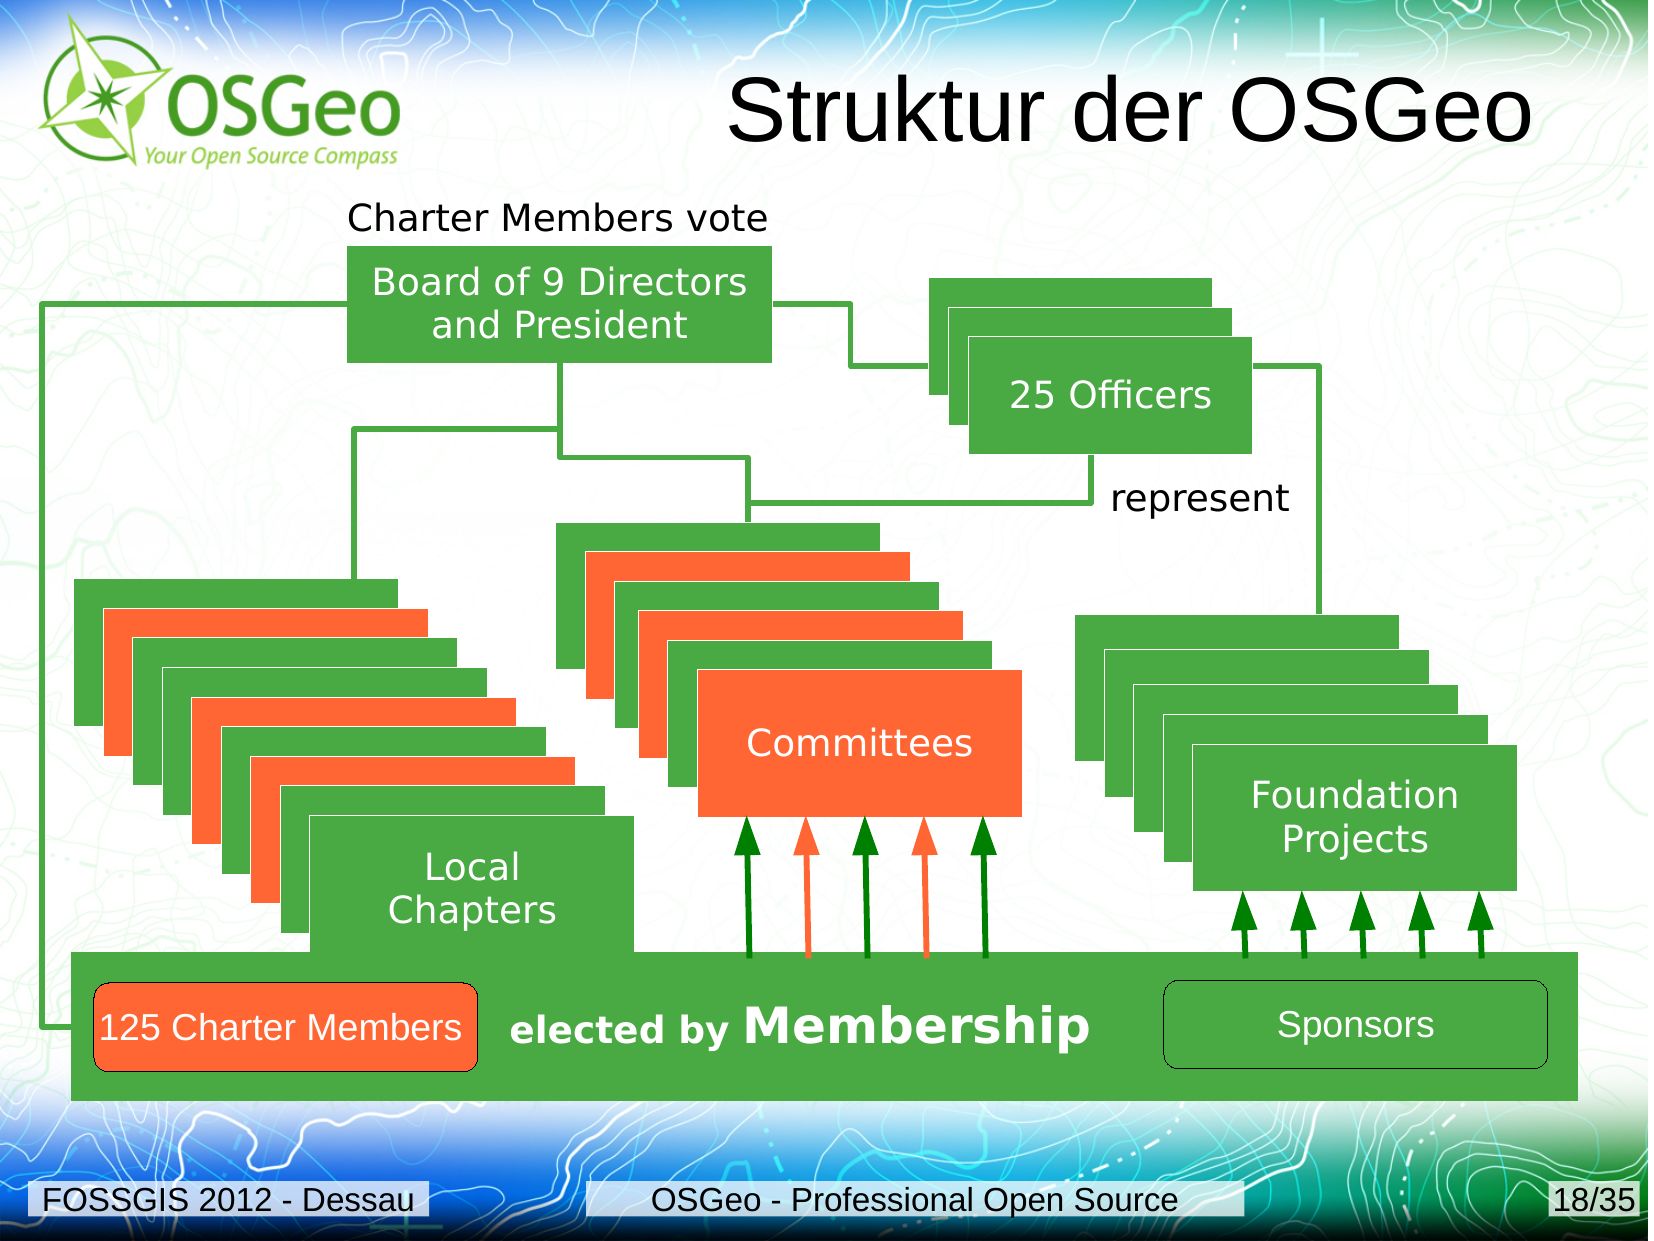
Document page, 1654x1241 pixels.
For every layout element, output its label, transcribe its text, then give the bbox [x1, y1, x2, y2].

text_box Committees [614, 581, 940, 729]
text_box Committees [697, 669, 1023, 818]
text_box Local Chapters [1133, 684, 1459, 833]
title Struktur der OSGeo [58, 35, 1536, 184]
text_box 25 Officers [968, 336, 1253, 455]
picture [0, 0, 1648, 1241]
text_box Local Chapters [1163, 714, 1489, 863]
text_box [73, 578, 547, 875]
text_box Officers [928, 277, 1213, 396]
text_box Local Chapters [309, 815, 635, 952]
text_box Committees [555, 522, 881, 670]
text_box elected by Membership [71, 952, 1578, 1101]
text_box Board of 9 Directors and President [346, 248, 773, 364]
text_box represent [1066, 469, 1334, 528]
text_box Local Chapters [280, 785, 606, 934]
text_box Foundation Projects [1192, 744, 1518, 892]
text_box Local Chapters [250, 756, 576, 904]
text_box Committees [667, 640, 993, 788]
text_box Officers [948, 307, 1233, 426]
text_box Sponsors [1163, 980, 1548, 1069]
text_box Committees [638, 610, 964, 759]
text_box Charter Members vote [322, 189, 794, 248]
text_box [1074, 614, 1430, 798]
text_box 125 Charter Members [93, 982, 478, 1072]
text_box Committees [585, 551, 911, 700]
